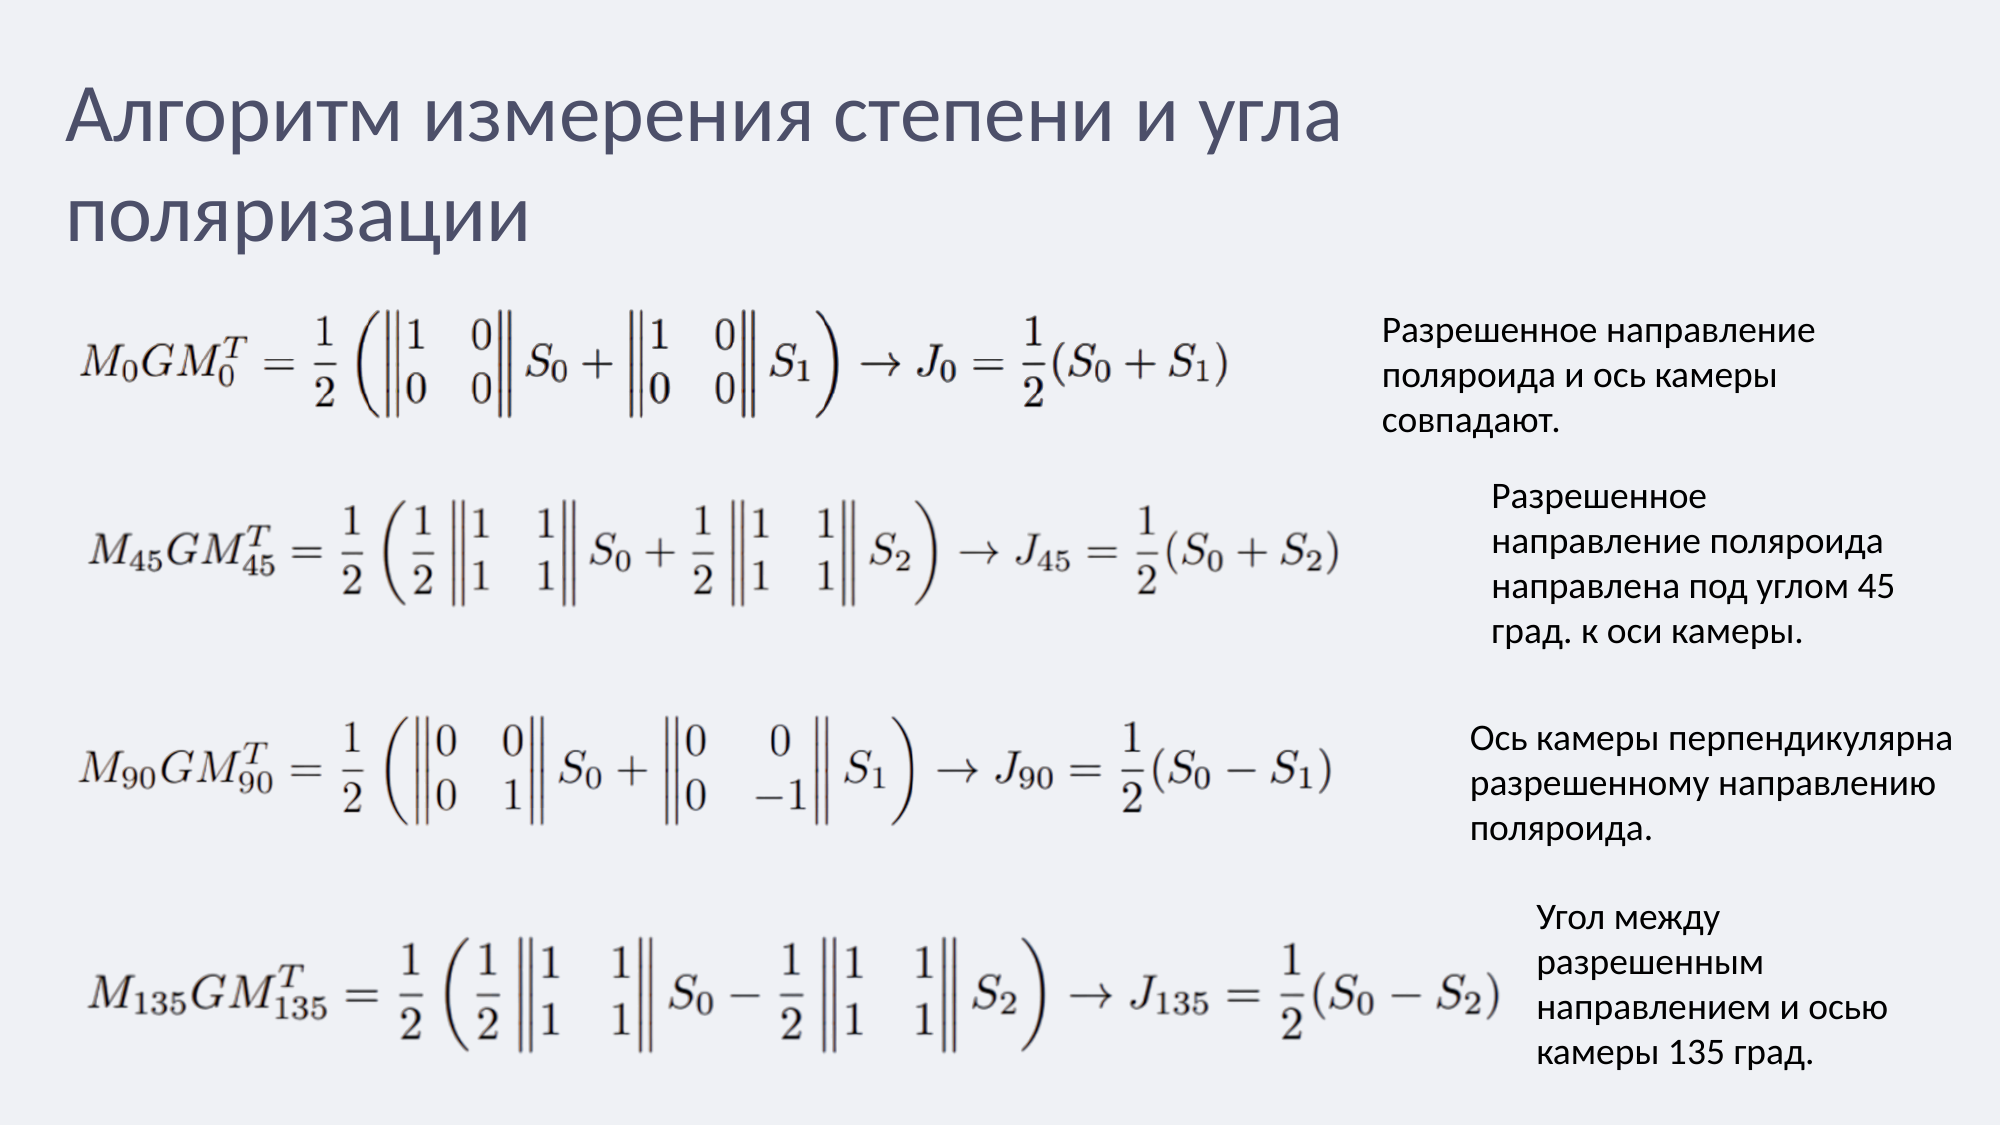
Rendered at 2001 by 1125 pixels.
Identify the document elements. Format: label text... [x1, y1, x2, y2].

text_box Разрешенное направление поляроида направлена под углом 45 град. к оси камеры. [1476, 464, 1912, 661]
picture [65, 896, 1522, 1083]
picture [65, 292, 1234, 428]
text_box Разрешенное направление поляроида и ось камеры совпадают. [1366, 297, 1962, 450]
text_box Ось камеры перпендикулярна разрешенному направлению поляроида. [1454, 705, 1981, 857]
picture [65, 494, 1359, 624]
picture [65, 690, 1336, 836]
text_box Угол между разрешенным направлением и осью камеры 135 град. [1521, 884, 1962, 1082]
title Алгоритм измерения степени и угла поляризации [65, 0, 1565, 355]
